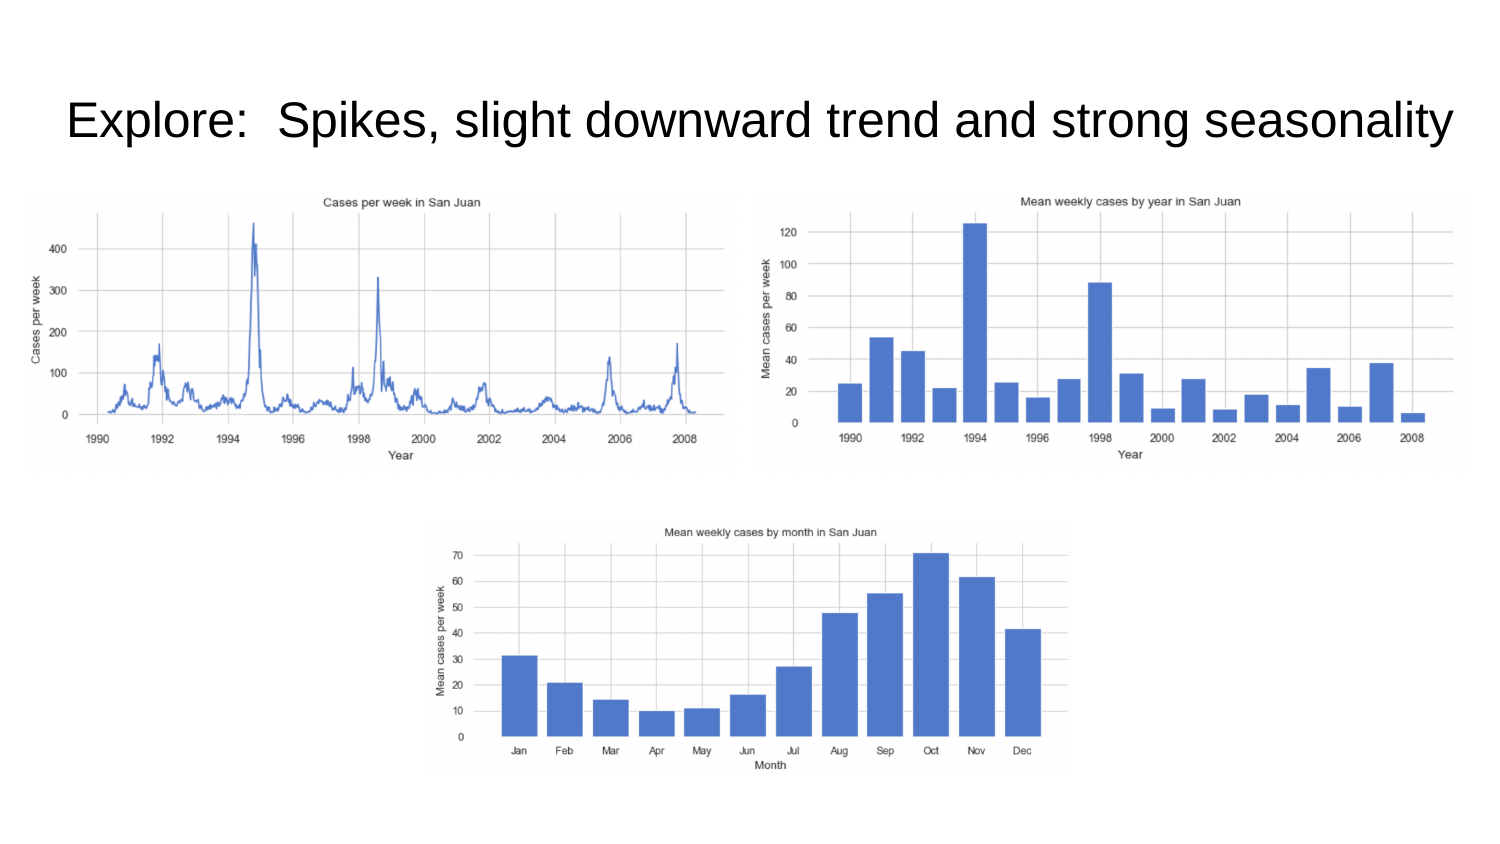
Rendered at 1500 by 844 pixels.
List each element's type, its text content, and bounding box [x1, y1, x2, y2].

picture [750, 186, 1470, 476]
picture [20, 186, 741, 476]
picture [424, 518, 1074, 778]
title Explore: Spikes, slight downward trend and strong seasonality [51, 72, 1476, 167]
